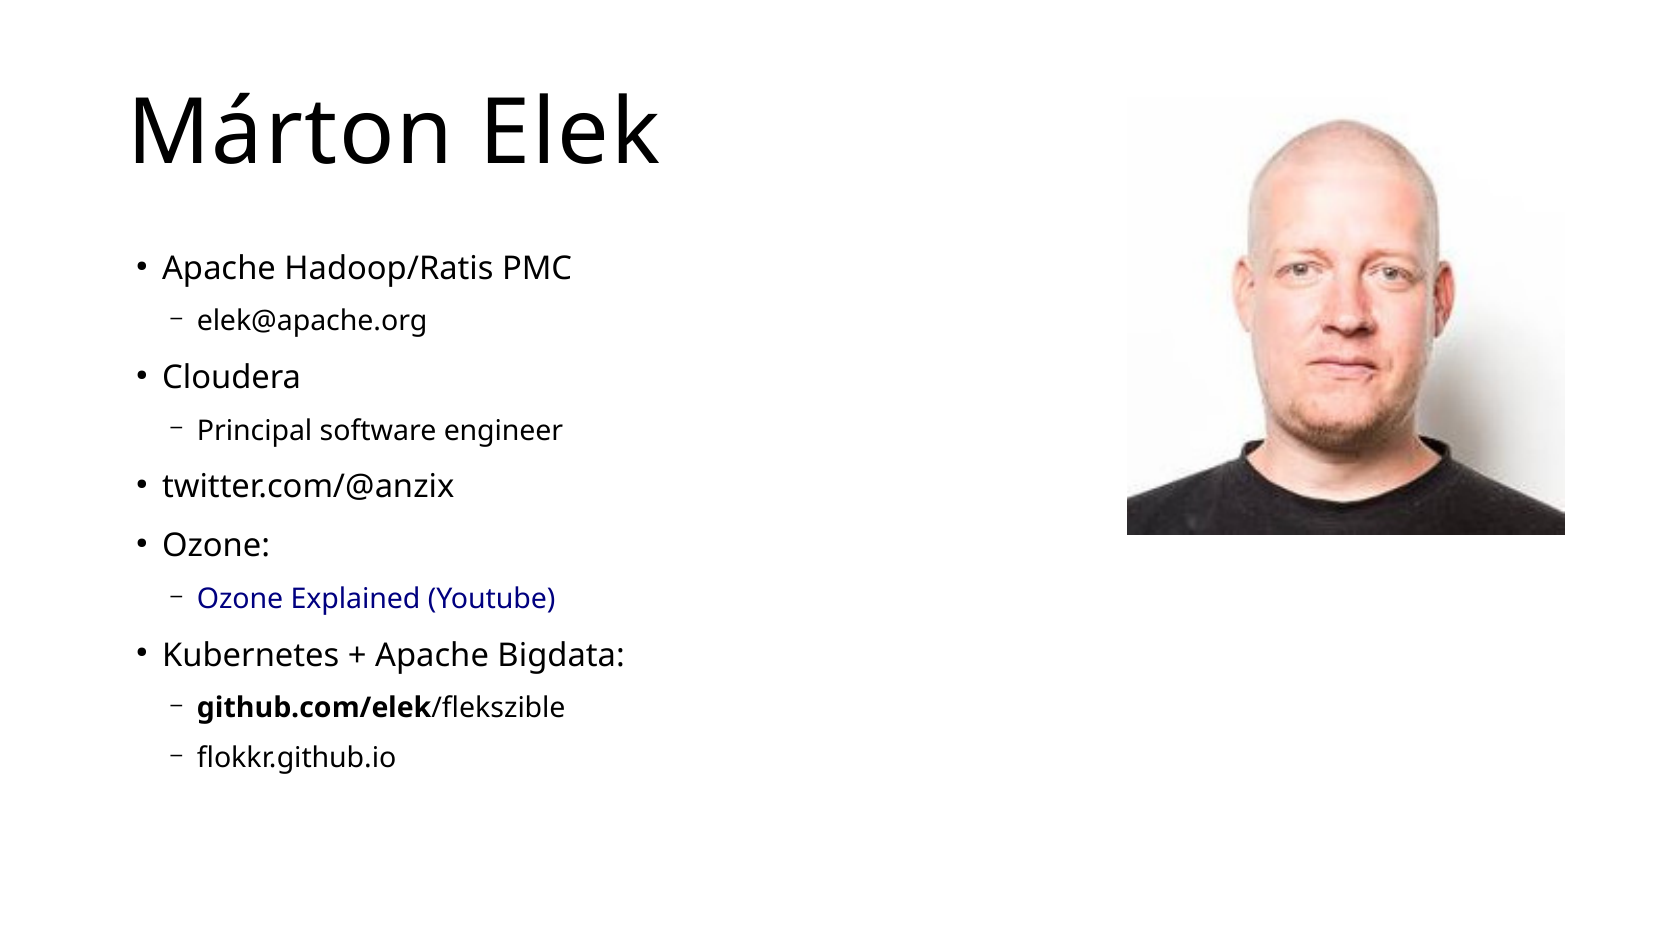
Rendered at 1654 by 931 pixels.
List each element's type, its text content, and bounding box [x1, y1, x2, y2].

list Apache Hadoop/Ratis PMC elek@apache.org Cloudera Principal software engineer twitter.com/@anzix Ozone: Ozone Explained (Youtube) Kubernetes + Apache Bigdata: github.com/elek/flekszible flokkr.github.io [127, 244, 1527, 784]
picture [1127, 97, 1565, 535]
title Márton Elek [127, 69, 1654, 187]
